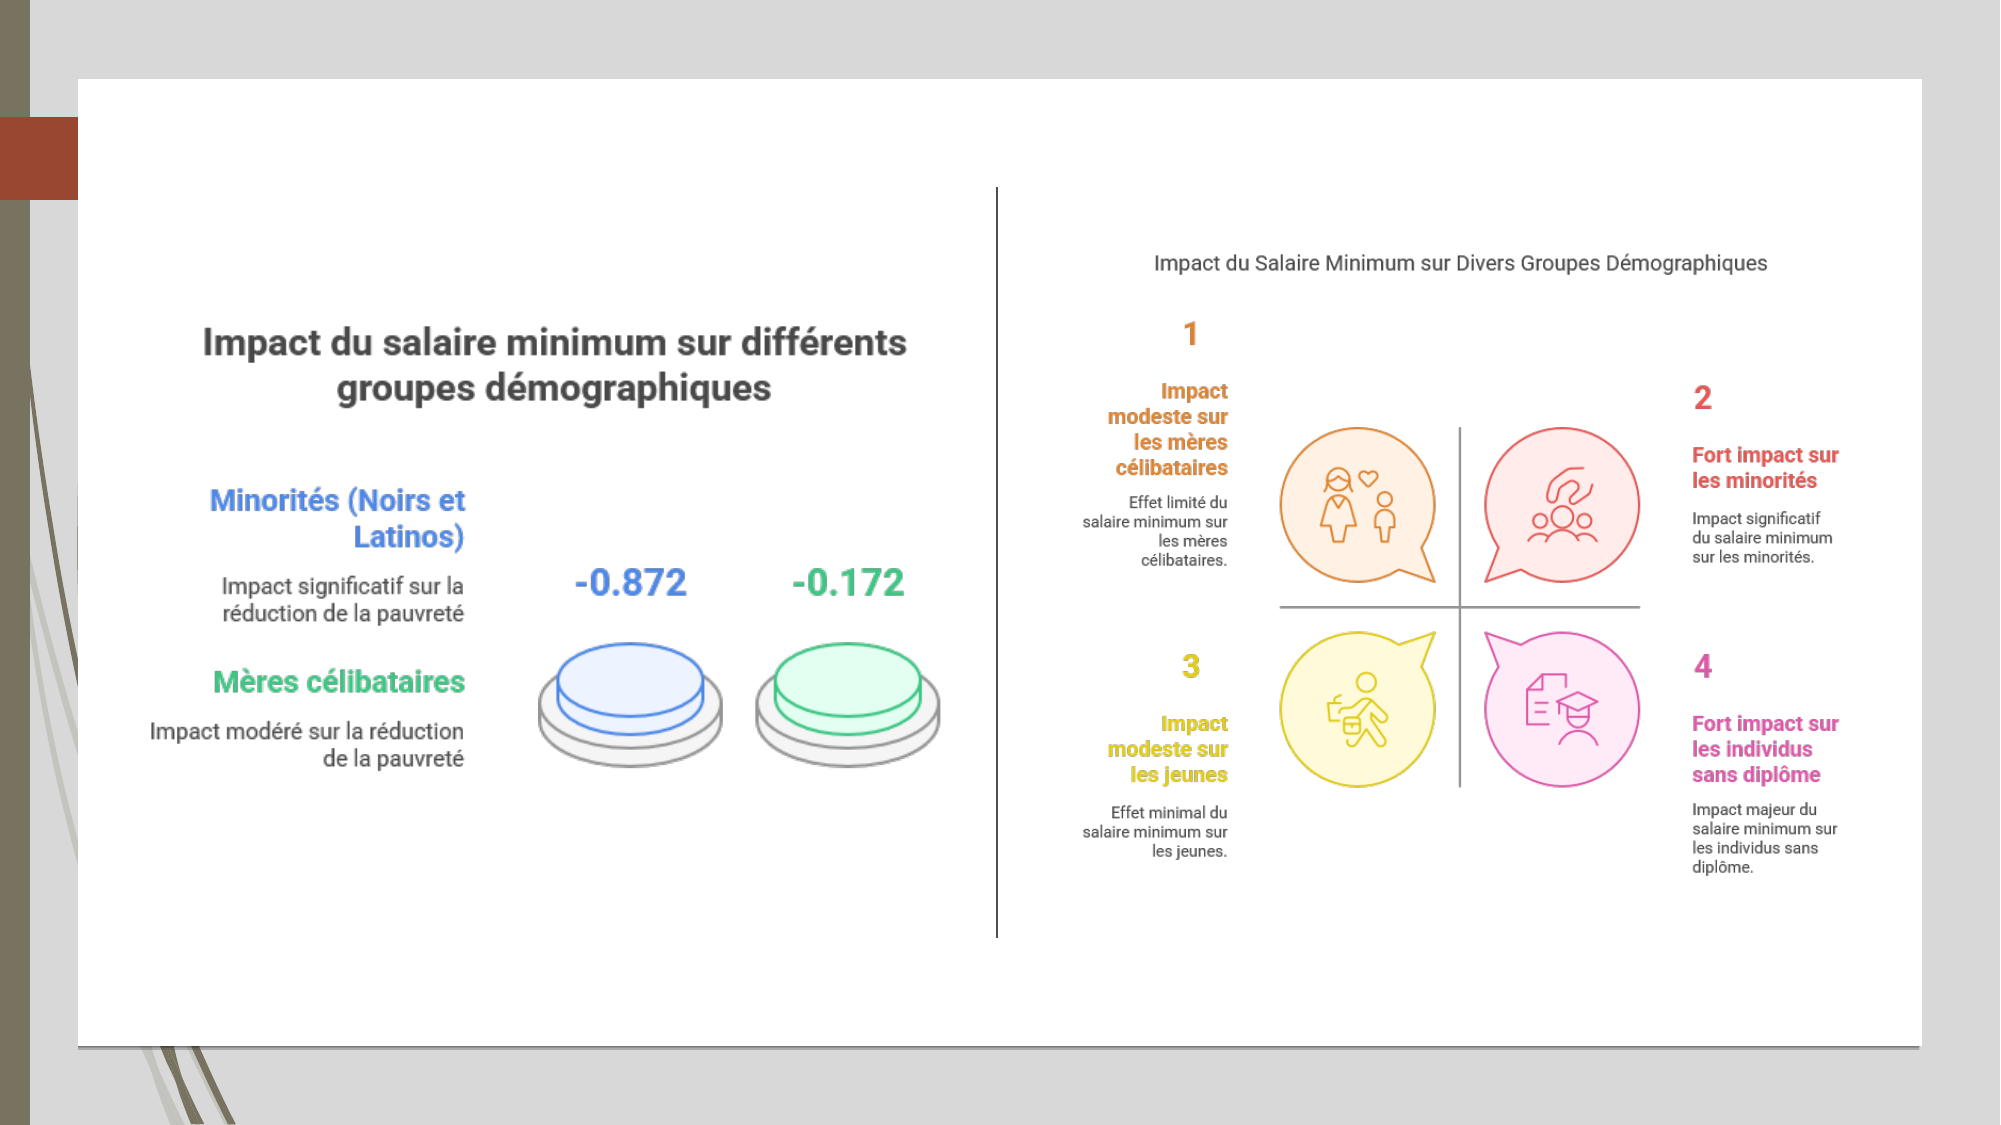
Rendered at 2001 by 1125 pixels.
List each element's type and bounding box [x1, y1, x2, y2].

text_box [0, 0, 2000, 1125]
picture [1025, 198, 1895, 927]
picture [105, 245, 975, 880]
